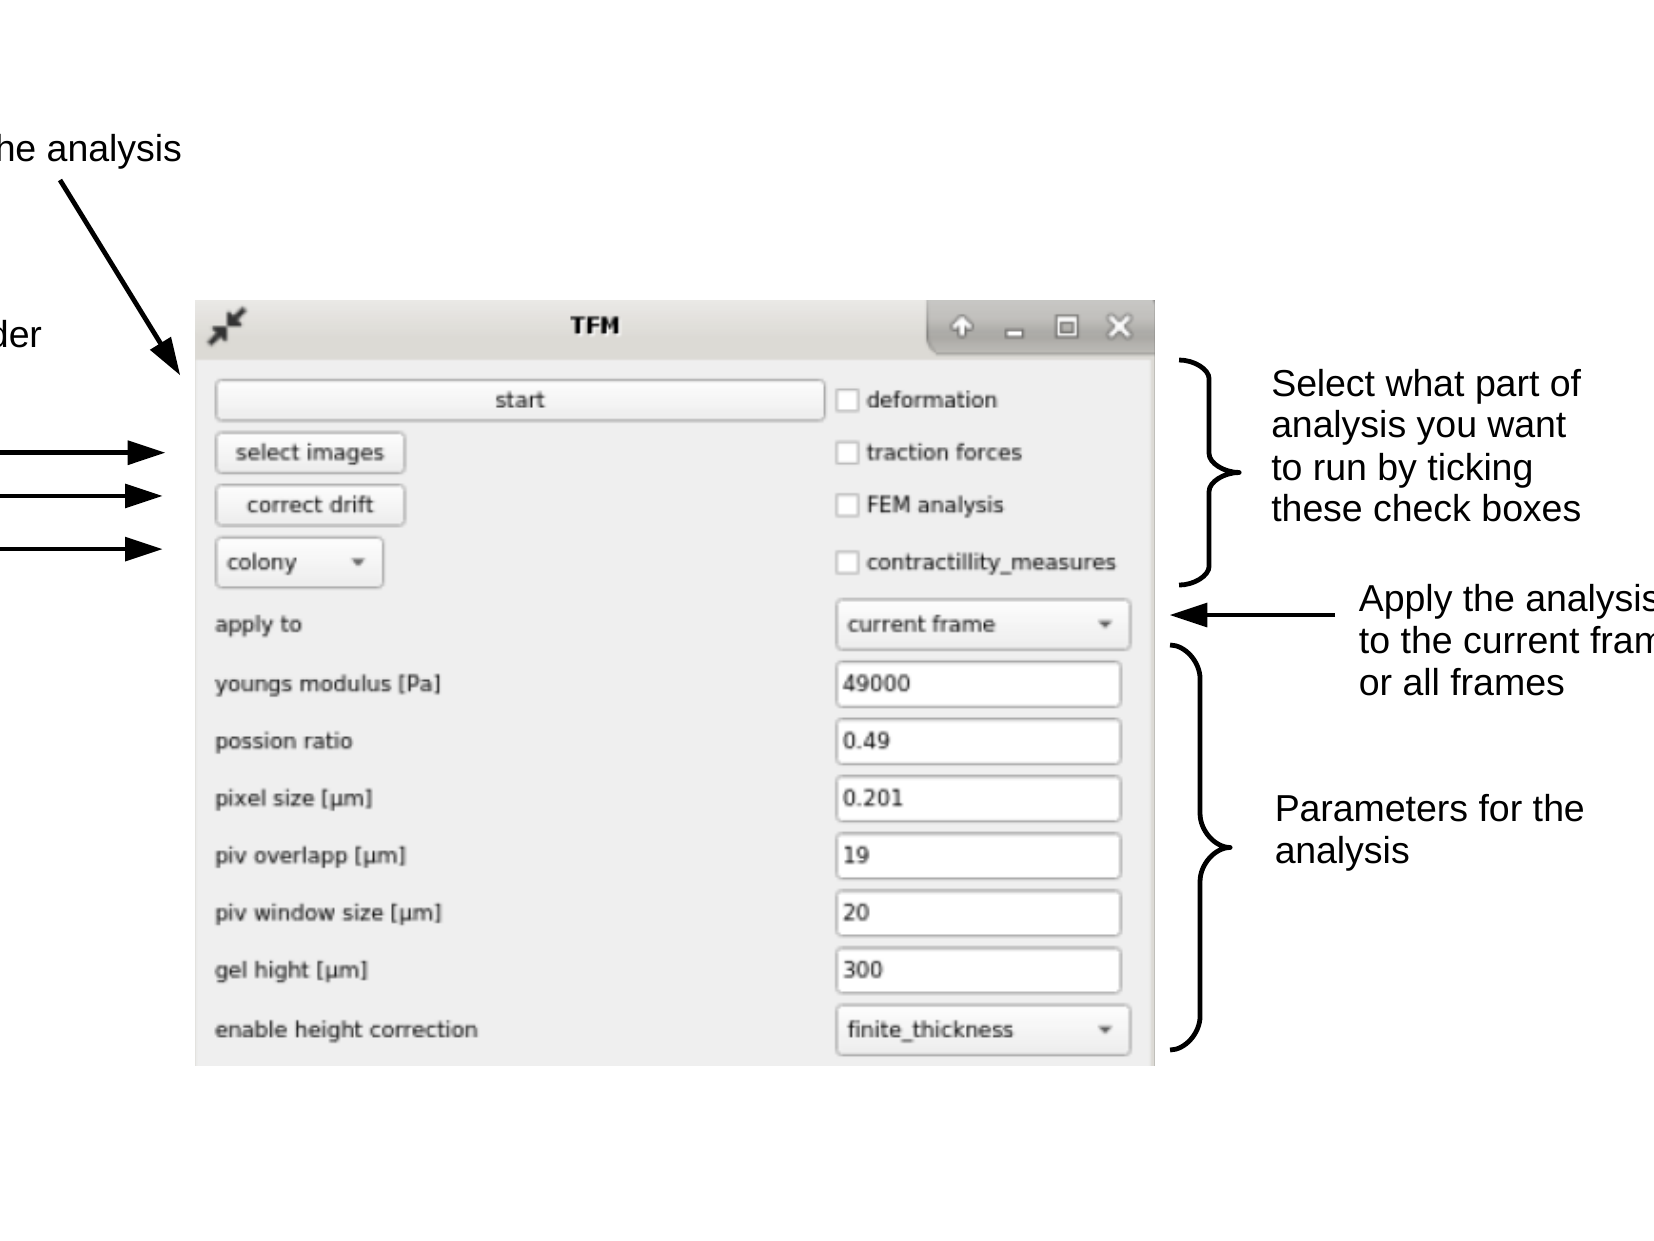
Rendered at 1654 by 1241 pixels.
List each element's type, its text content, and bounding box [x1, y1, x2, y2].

picture [195, 300, 1156, 1066]
text_box Parameters for the analysis [1260, 780, 1621, 879]
text_box Open a dialog to select images and the output folder [0, 264, 61, 406]
text_box Start the analysis [0, 120, 226, 226]
text_box Select what part of analysis you want to run by ticking these check boxes [1256, 354, 1606, 538]
text_box Apply the analysis to the current frame or all frames [1344, 570, 1654, 795]
